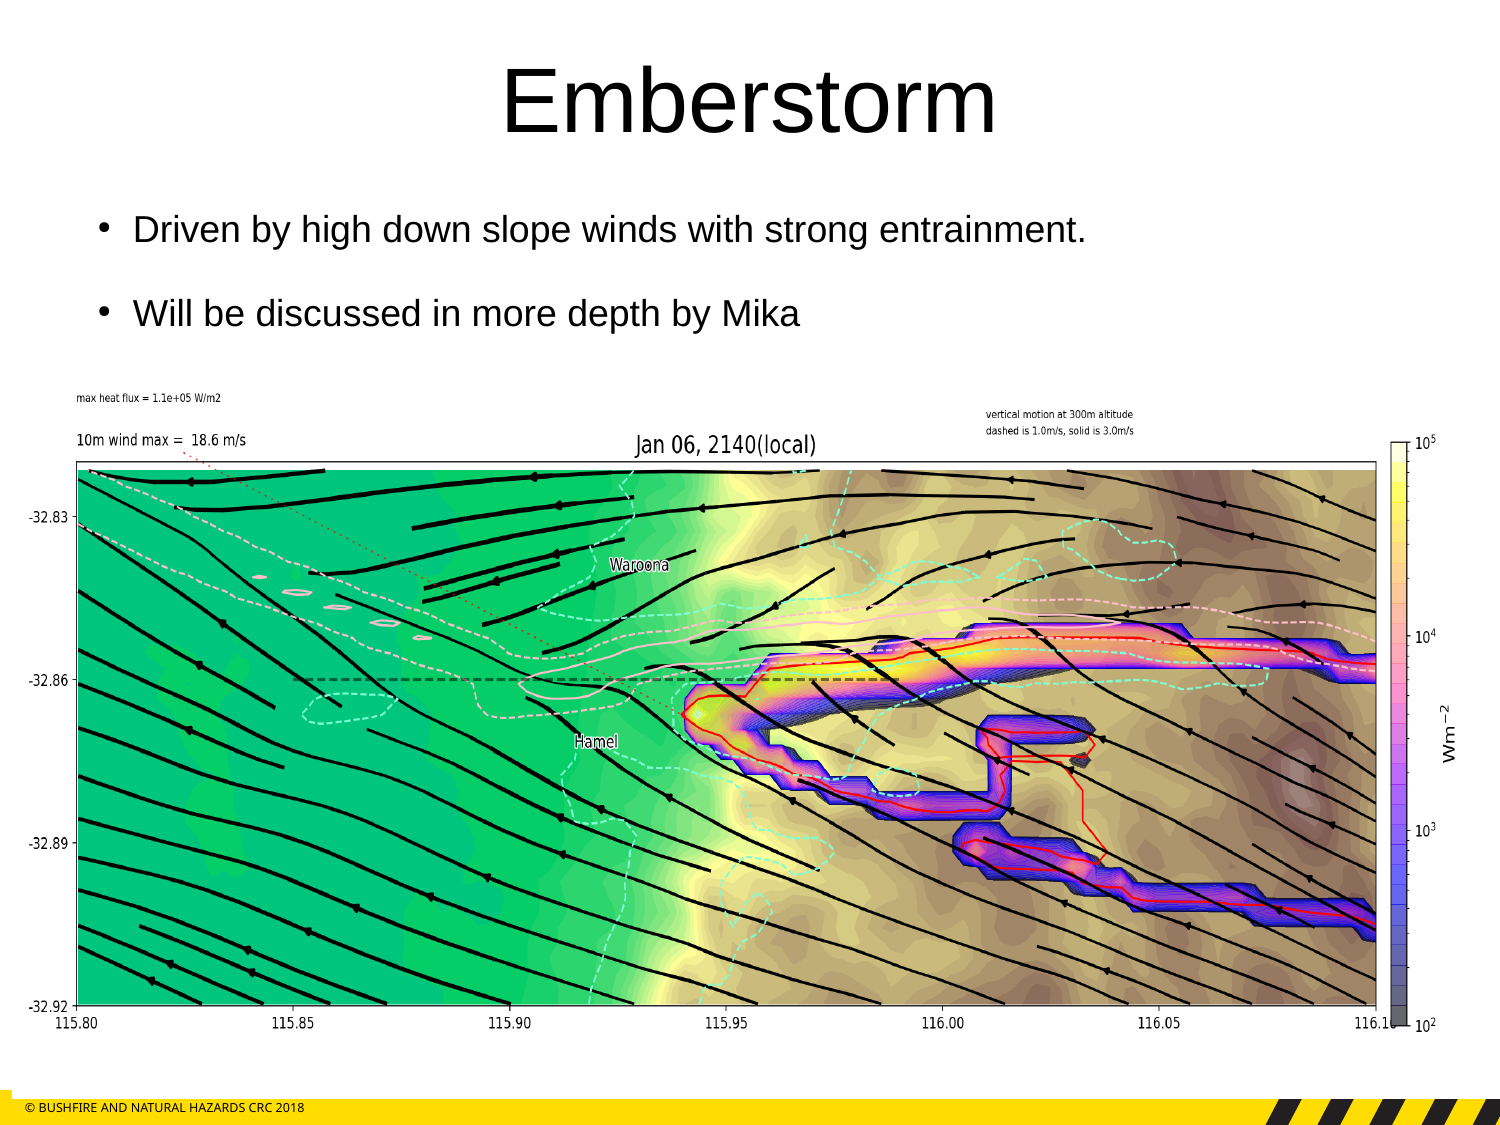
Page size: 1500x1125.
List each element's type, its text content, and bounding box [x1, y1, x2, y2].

title Emberstorm [82, 23, 1418, 168]
text_box Driven by high down slope winds with strong entrainment. Will be discussed in more depth by Mika [82, 200, 1347, 384]
picture [11, 354, 1500, 1099]
